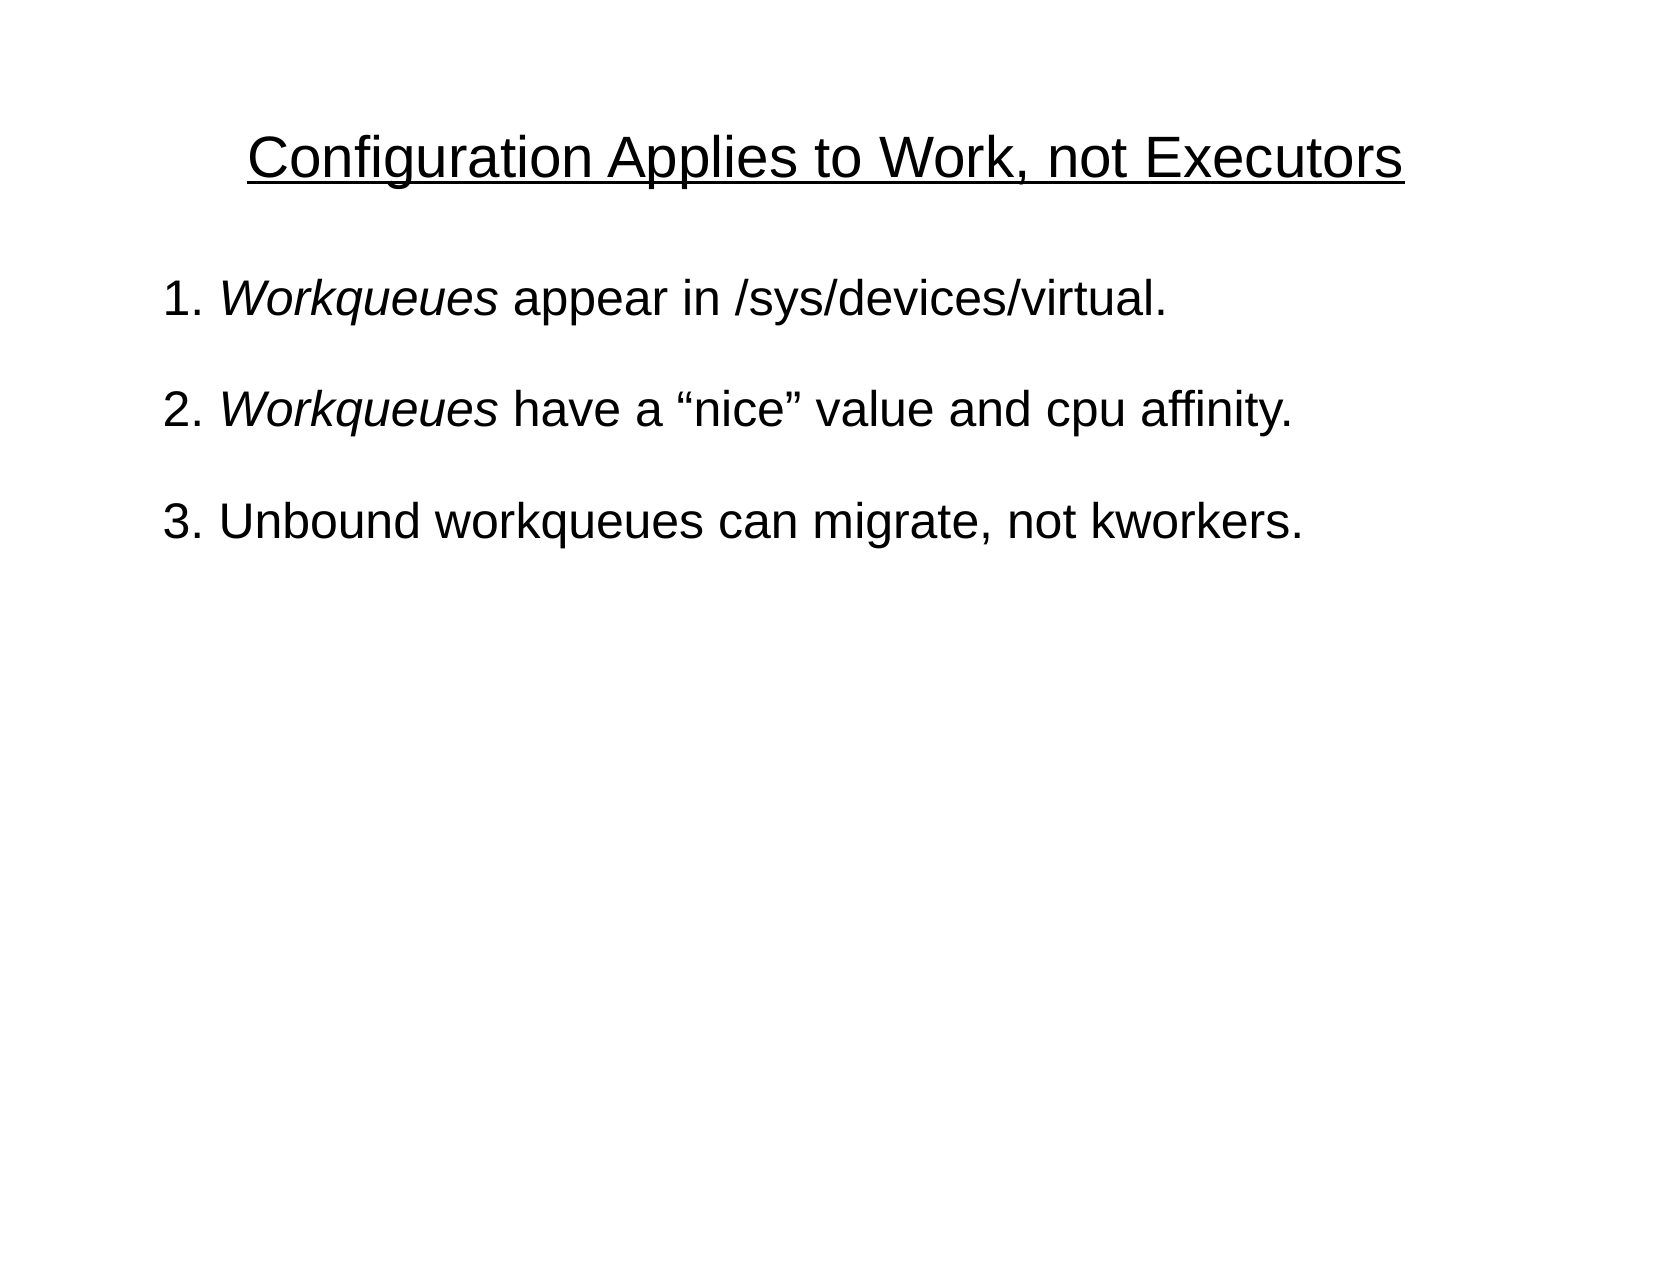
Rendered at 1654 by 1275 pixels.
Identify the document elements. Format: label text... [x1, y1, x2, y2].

title Configuration Applies to Work, not Executors [82, 50, 1571, 264]
text_box 1. Workqueues appear in /sys/devices/virtual. 2. Workqueues have a “nice” value and cpu affinity. 3. Unbound workqueues can migrate, not kworkers. [112, 262, 1576, 724]
